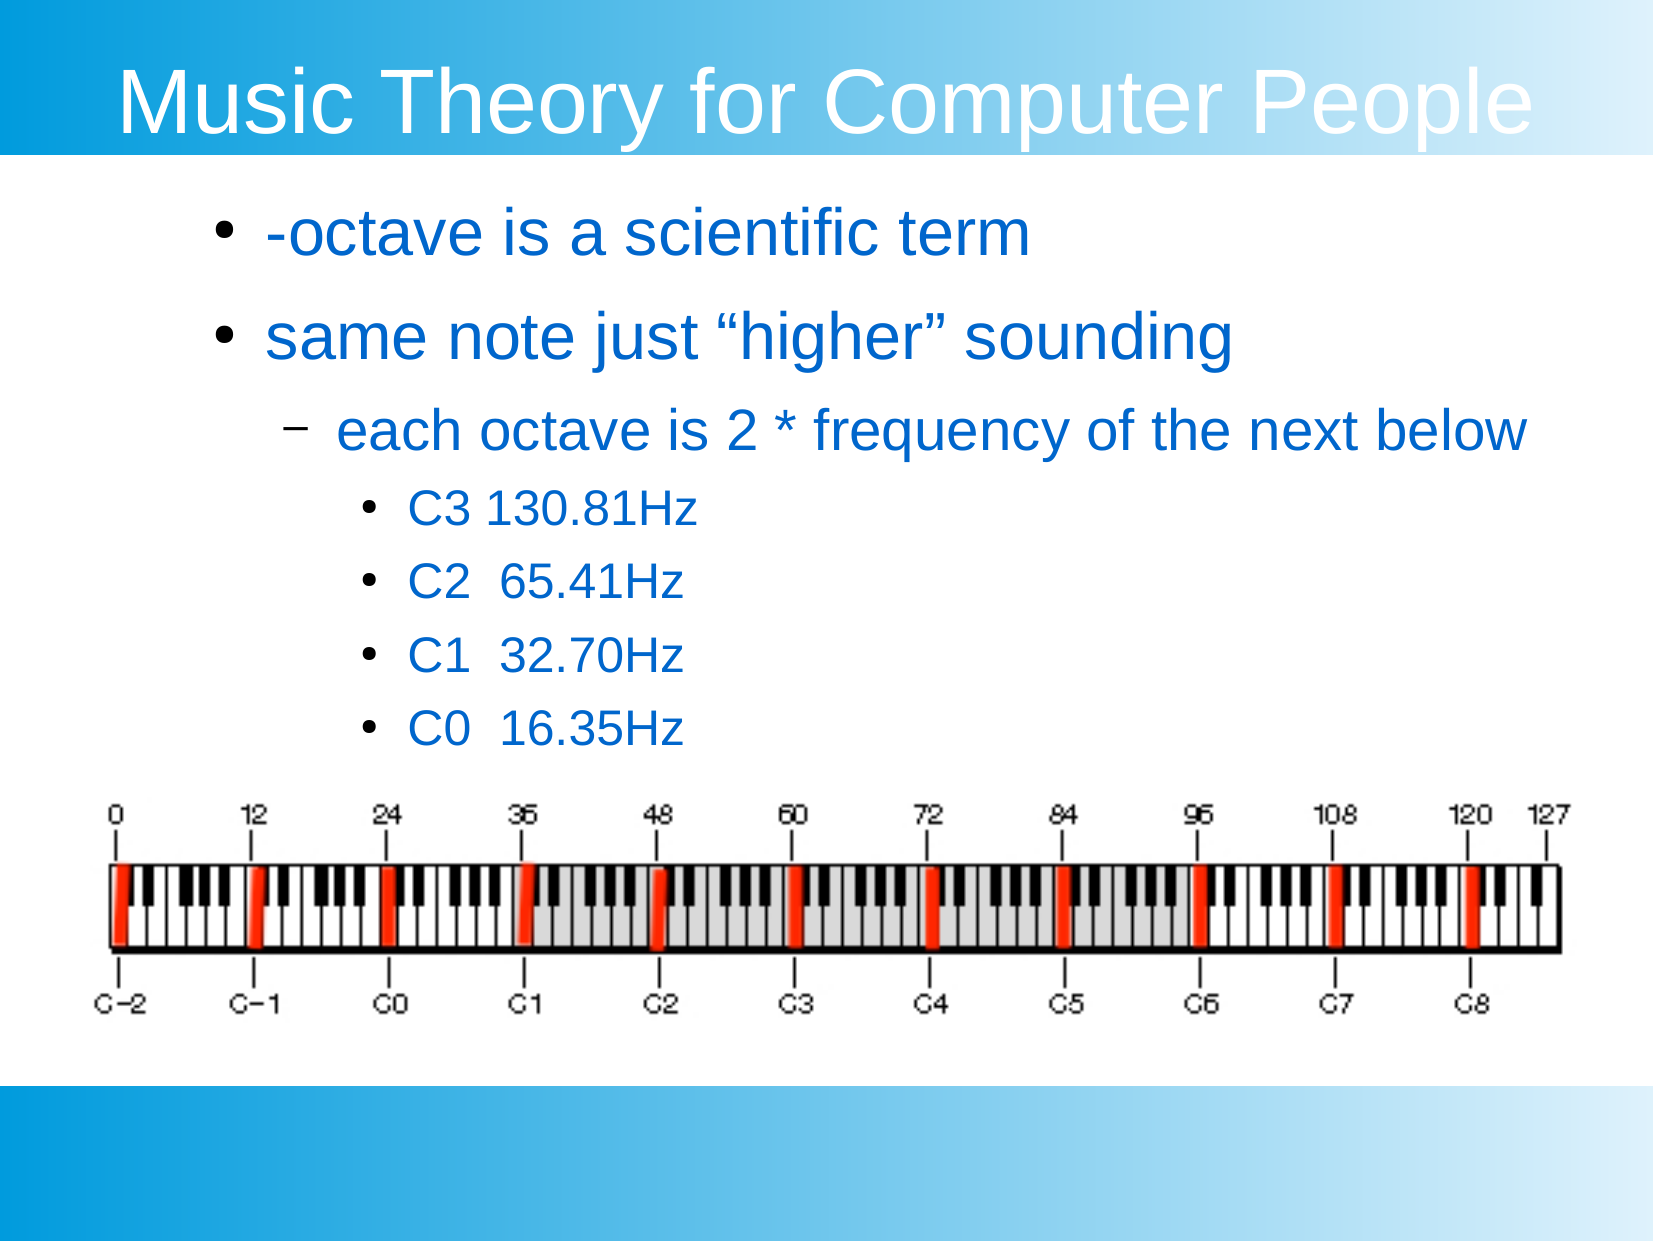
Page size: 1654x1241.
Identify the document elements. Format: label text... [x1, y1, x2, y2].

list -octave is a scientific term same note just “higher” sounding each octave is 2 * frequency of the next below C3 130.81Hz C2 65.41Hz C1 32.70Hz C0 16.35Hz [195, 194, 1606, 765]
picture [90, 794, 1577, 1023]
title Music Theory for Computer People [82, 49, 1571, 155]
